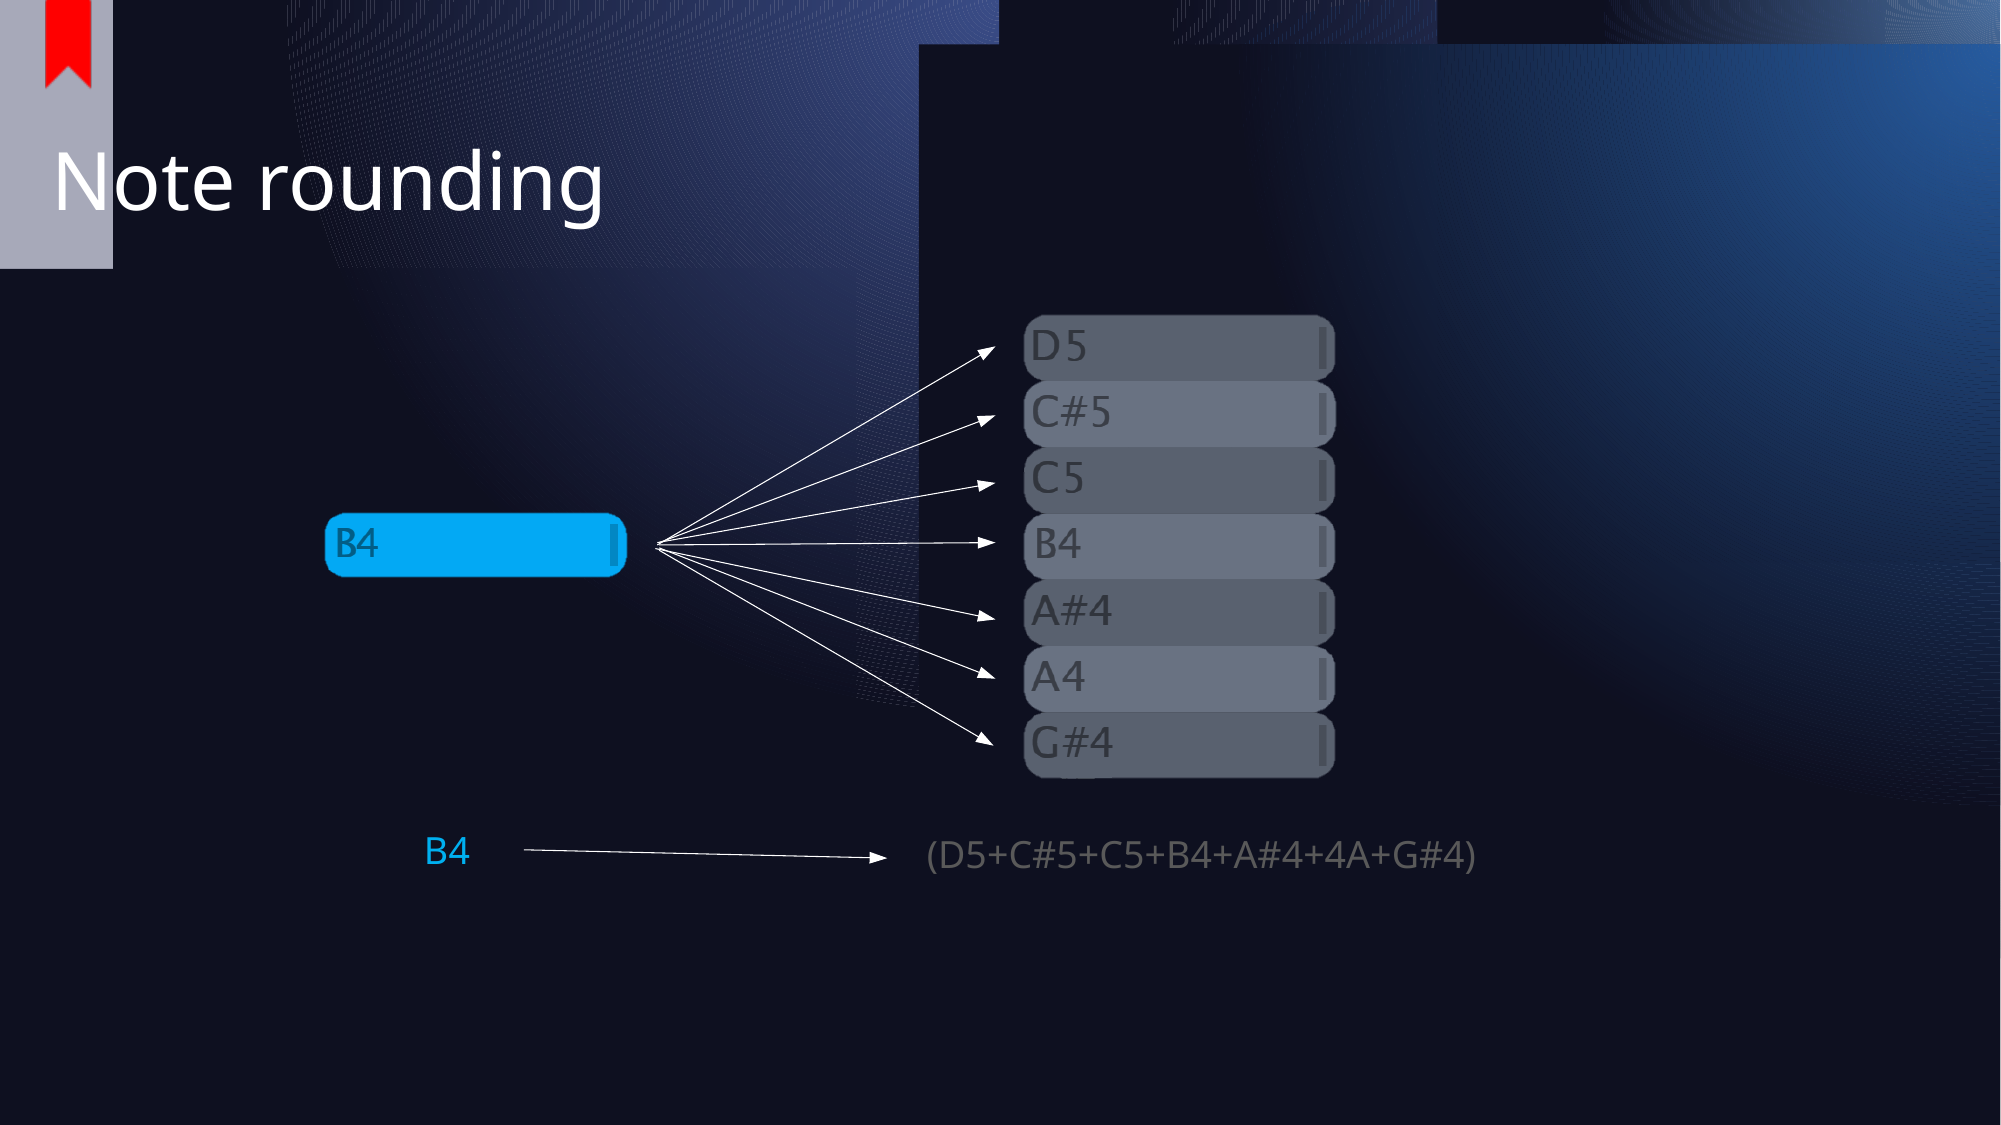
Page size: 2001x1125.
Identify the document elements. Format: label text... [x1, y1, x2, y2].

text_box (D5+C#5+C5+B4+A#4+4A+G#4) [911, 823, 1525, 884]
picture [1020, 313, 1347, 793]
text_box Note rounding [36, 132, 775, 236]
text_box B4 [408, 819, 508, 881]
picture [315, 499, 634, 591]
picture [14, 0, 123, 98]
